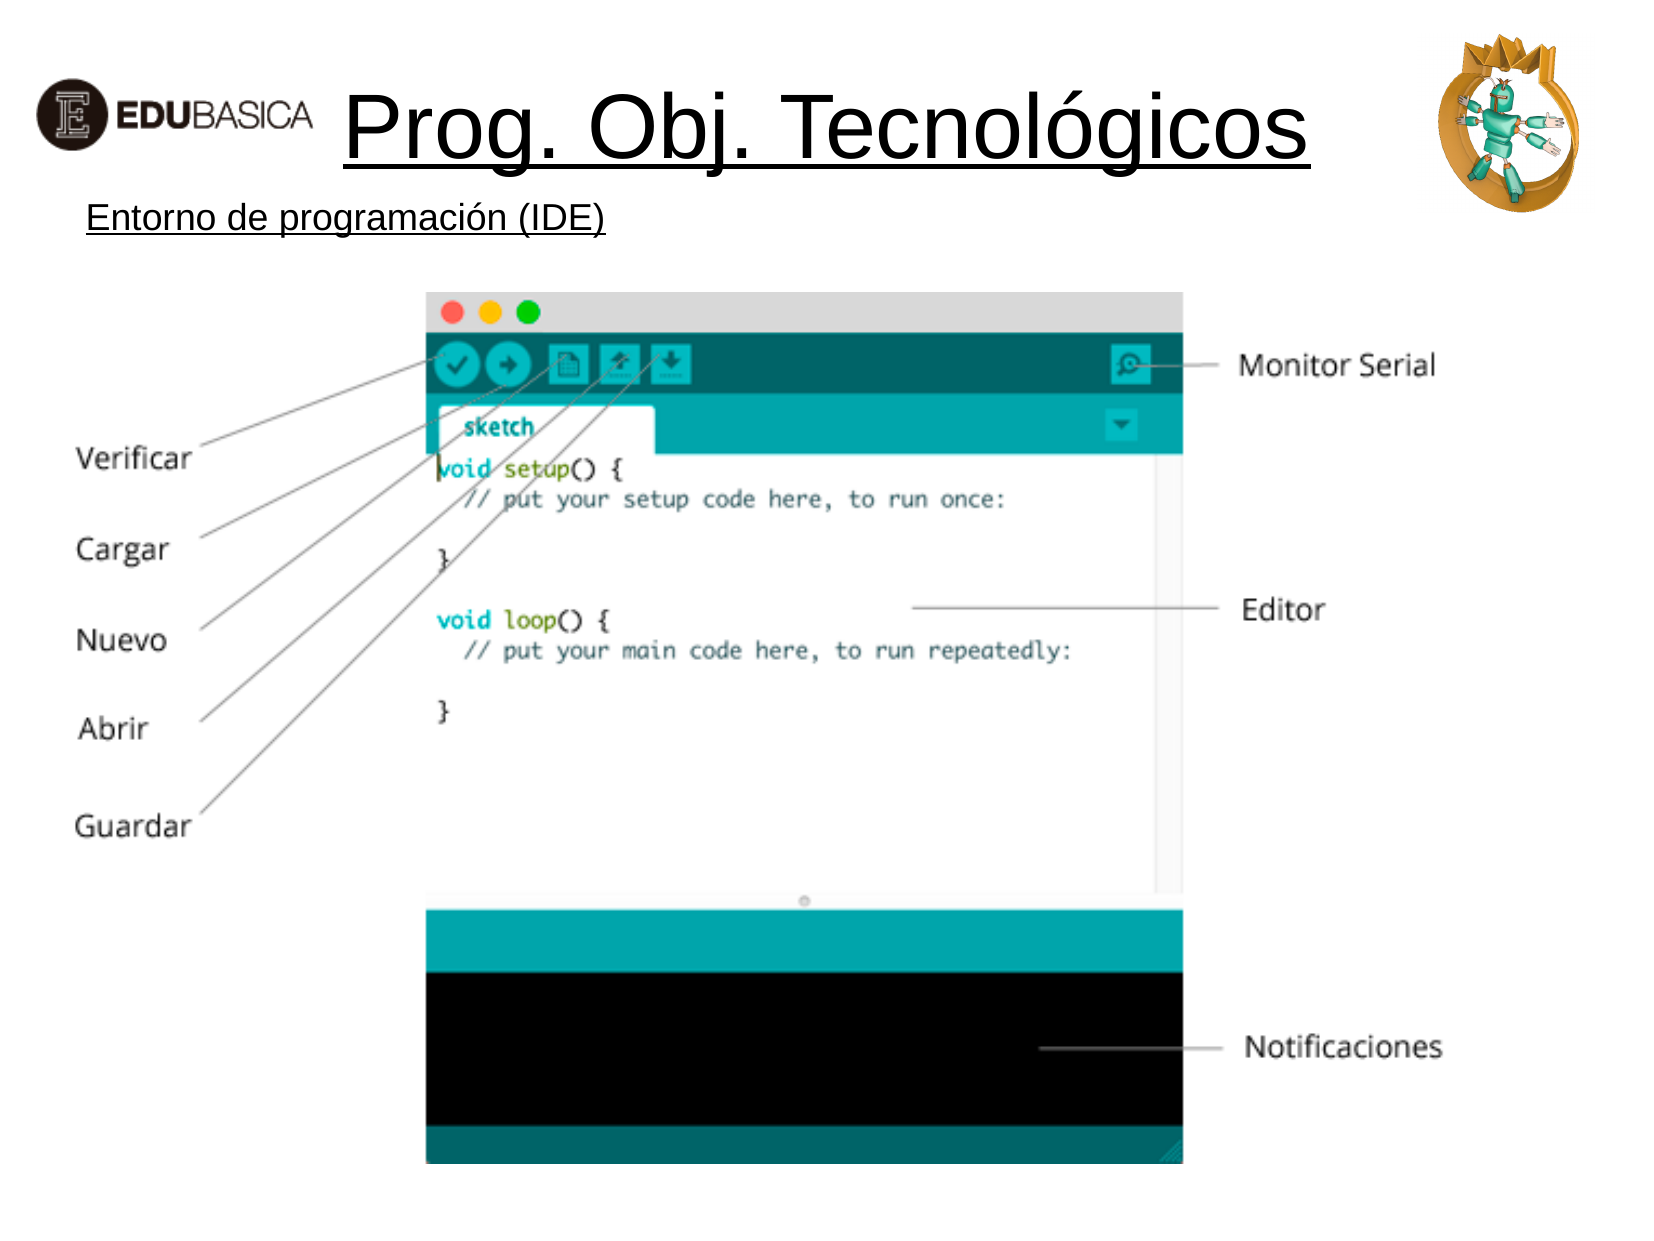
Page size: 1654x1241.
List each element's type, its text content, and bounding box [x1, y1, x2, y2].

picture [35, 77, 316, 154]
picture [61, 292, 1454, 1164]
text_box Entorno de programación (IDE) [70, 189, 621, 247]
title Prog. Obj. Tecnológicos [82, 23, 1571, 231]
picture [1417, 33, 1595, 213]
